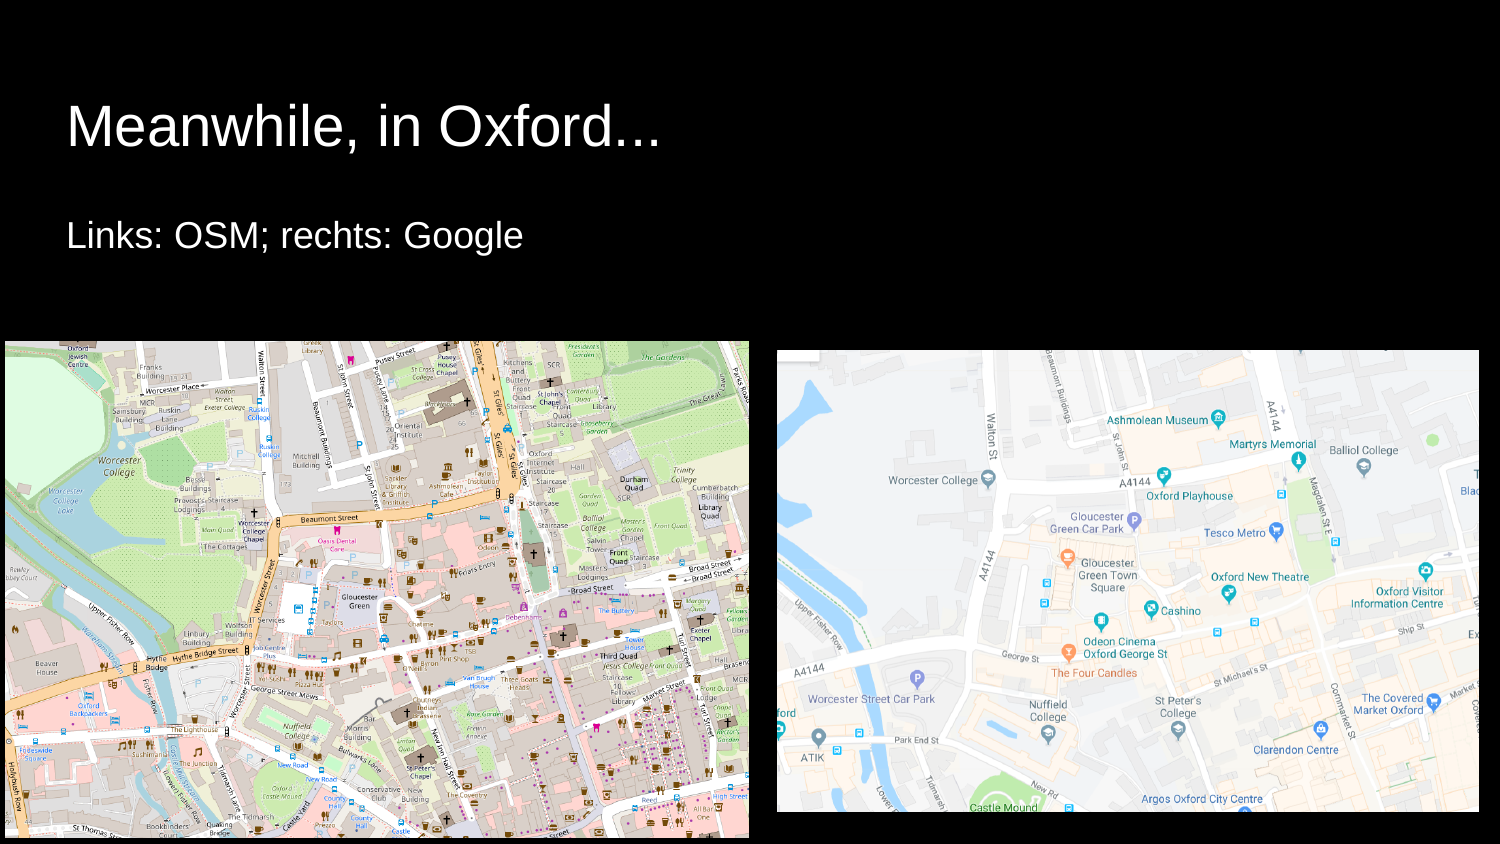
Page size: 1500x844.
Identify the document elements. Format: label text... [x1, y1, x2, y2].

title Meanwhile, in Oxford... [51, 72, 1449, 167]
list Links: OSM; rechts: Google [51, 189, 611, 341]
picture [777, 350, 1479, 812]
picture [5, 341, 749, 838]
